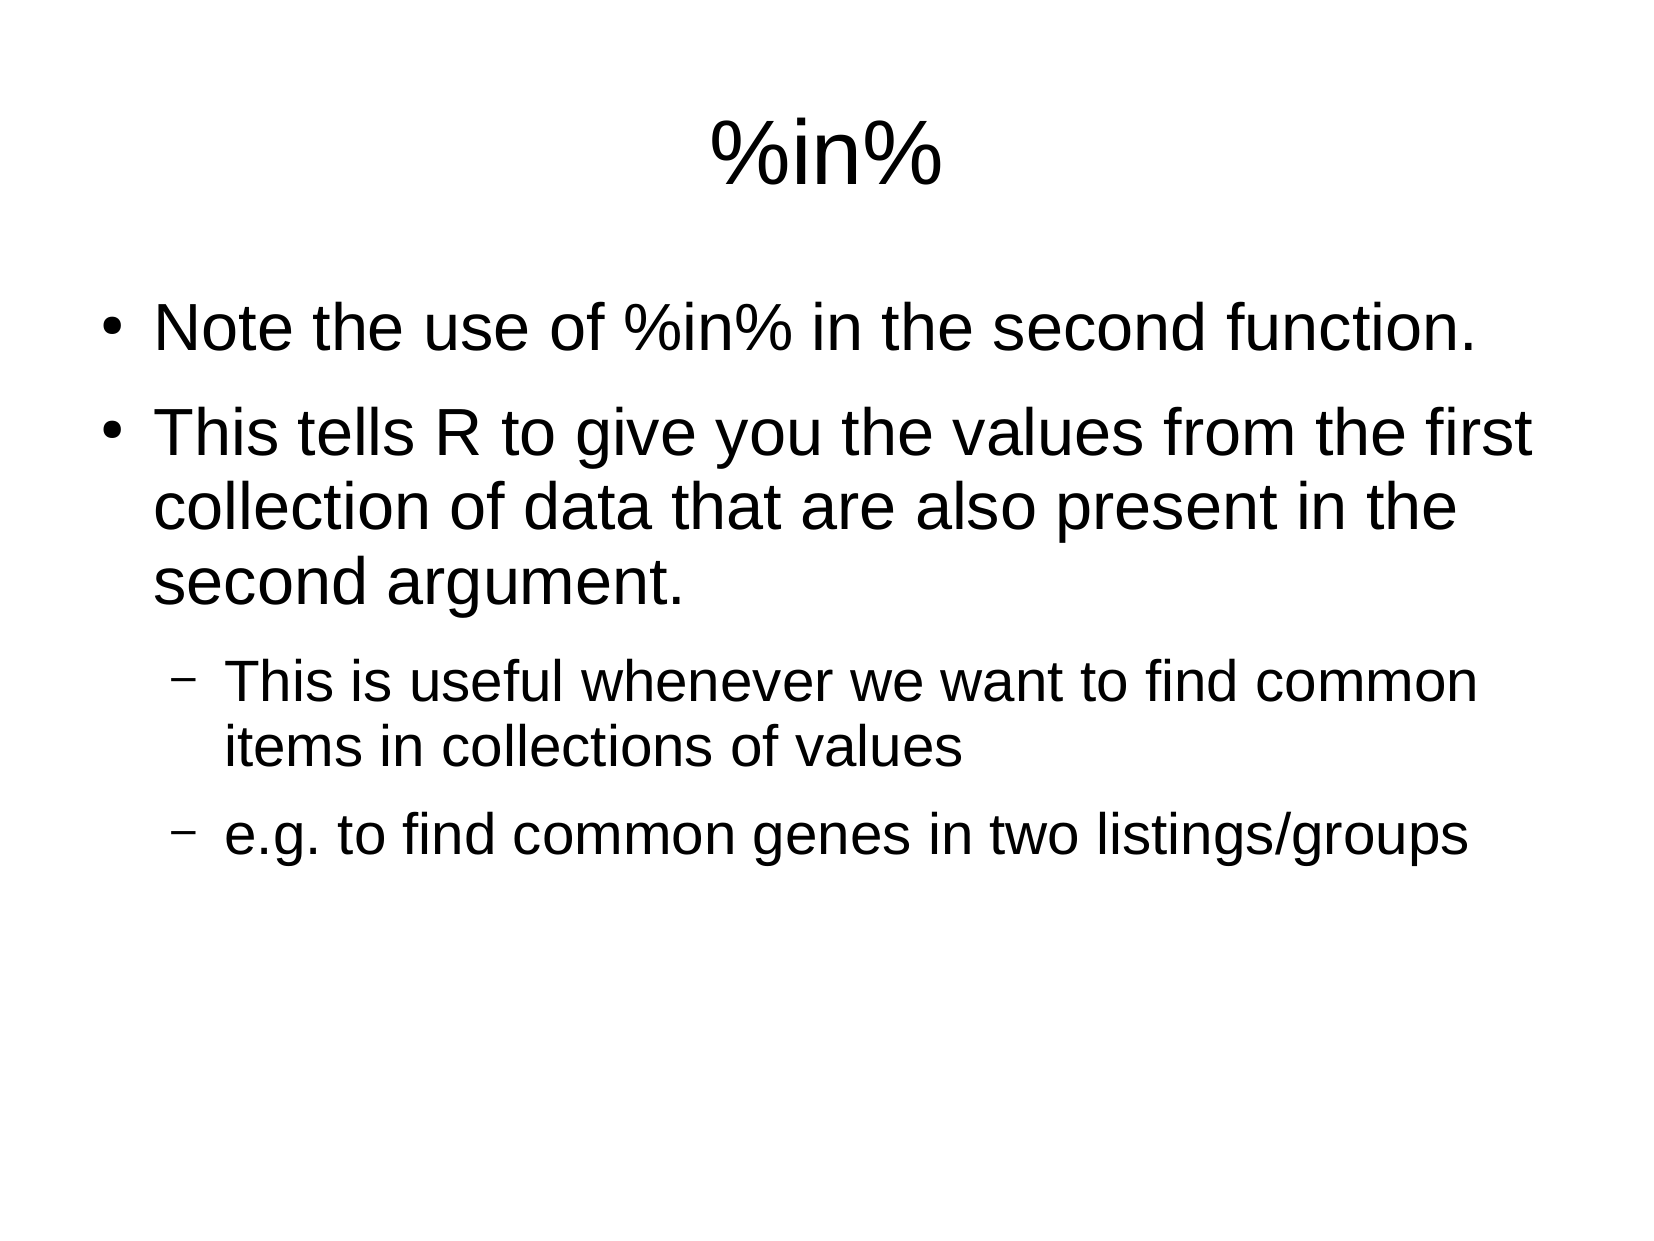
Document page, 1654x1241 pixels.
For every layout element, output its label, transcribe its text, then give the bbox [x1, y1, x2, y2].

title %in% [82, 49, 1571, 257]
list Note the use of %in% in the second function. This tells R to give you the values from the first collection of data that are also present in the second argument. This is useful whenever we want to find common items in collections of values e.g. to find common genes in two listings/groups [82, 290, 1571, 1010]
